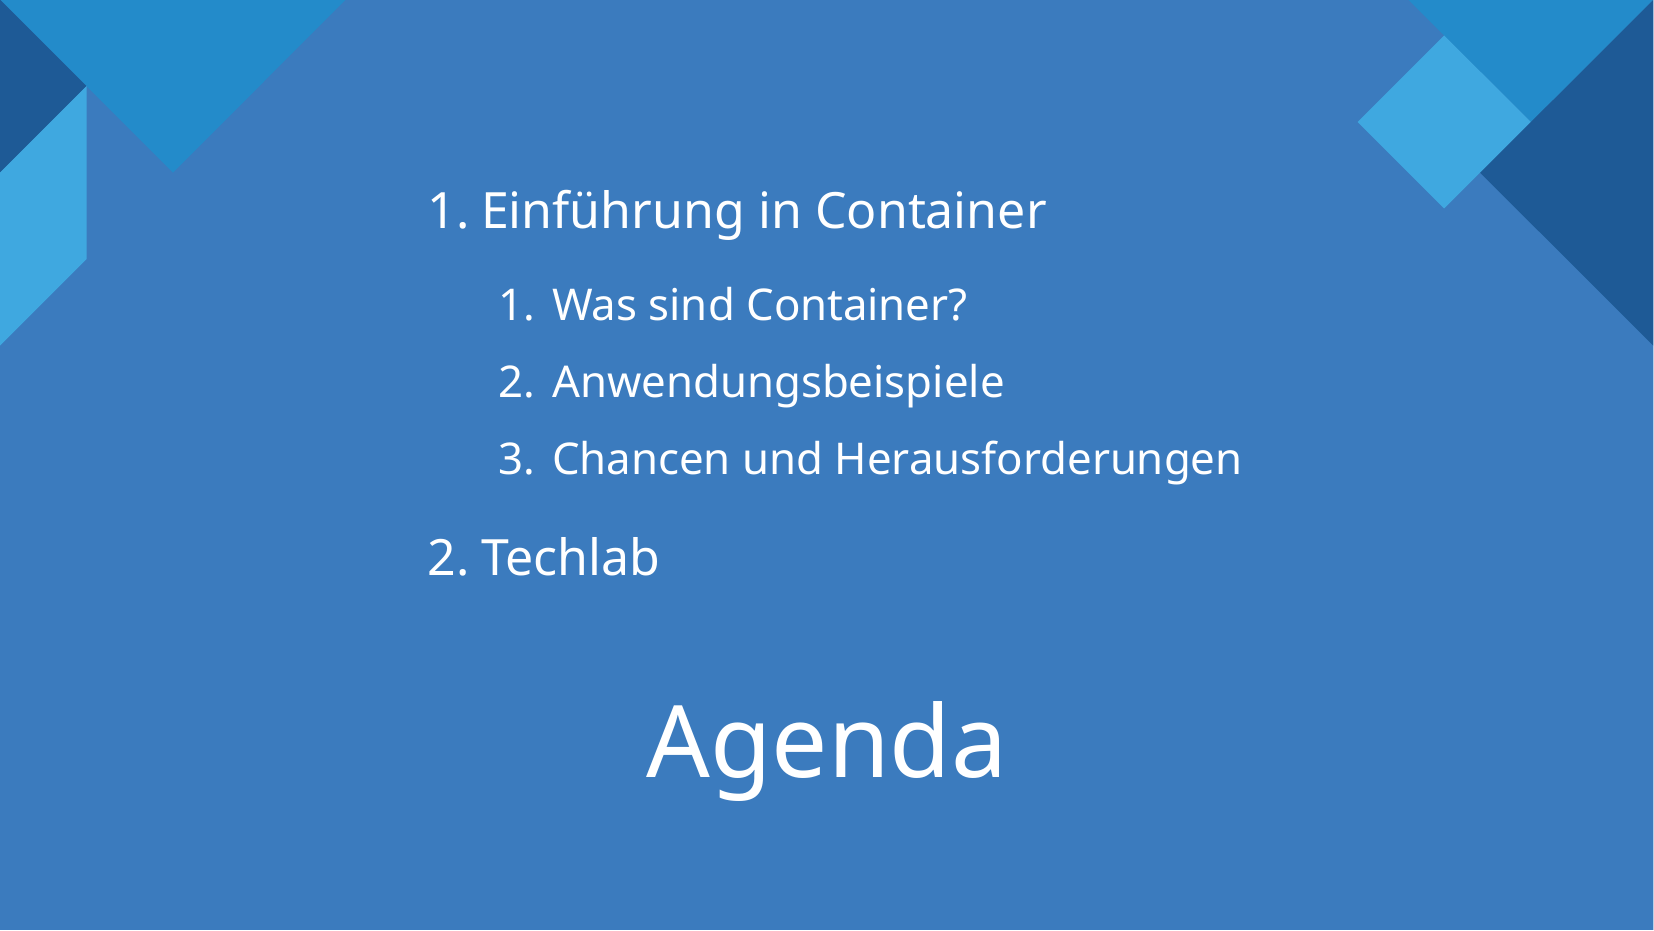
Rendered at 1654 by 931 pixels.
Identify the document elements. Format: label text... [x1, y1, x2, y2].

title Agenda [59, 649, 1595, 827]
list Einführung in Container Was sind Container? Anwendungsbeispiele Chancen und Herausforderungen Techlab [59, 59, 1595, 591]
